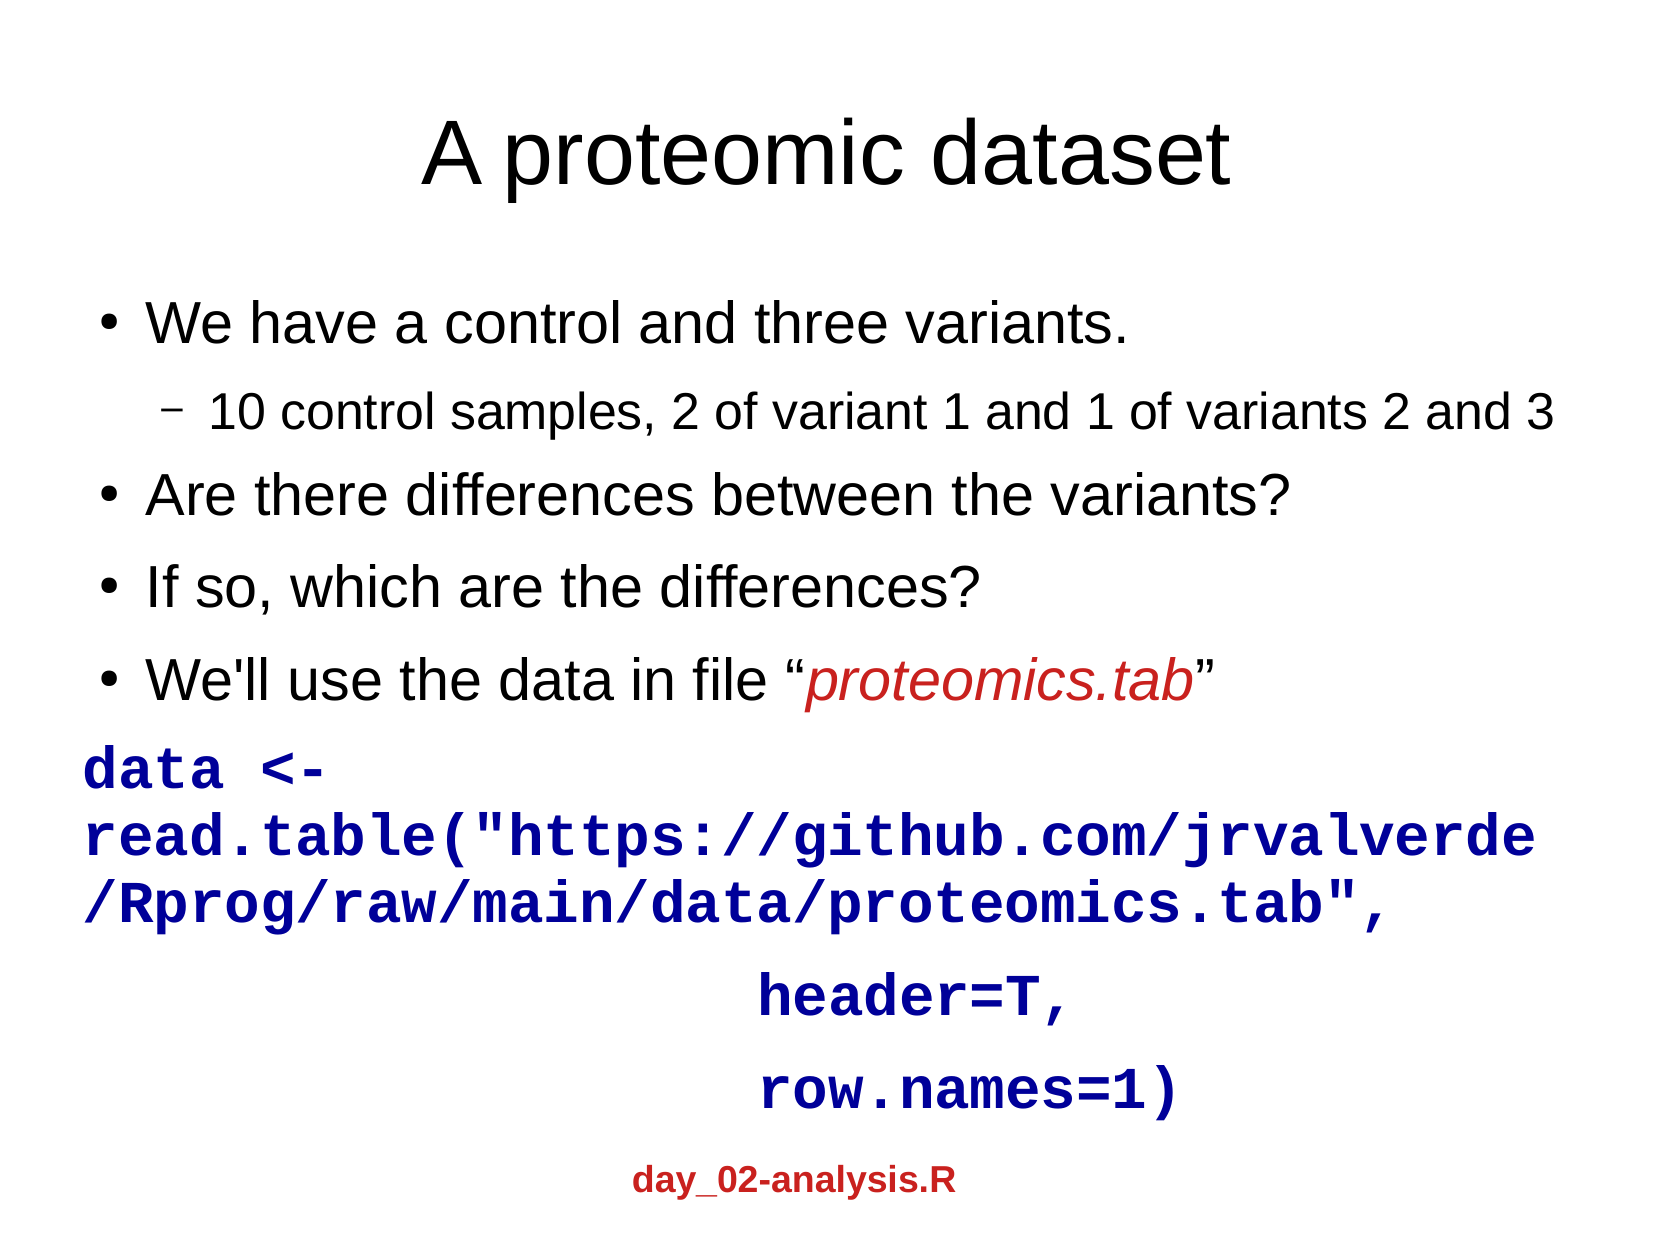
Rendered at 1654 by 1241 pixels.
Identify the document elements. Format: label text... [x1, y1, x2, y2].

title A proteomic dataset [82, 49, 1571, 257]
text_box day_02-analysis.R [401, 1151, 1187, 1209]
list We have a control and three variants. 10 control samples, 2 of variant 1 and 1 of variants 2 and 3 Are there differences between the variants? If so, which are the differences? We'll use the data in file “proteomics.tab” data <- read.table("https://github.com/jrvalverde/Rprog/raw/main/data/proteomics.tab", header=T, row.names=1) [82, 290, 1571, 1182]
